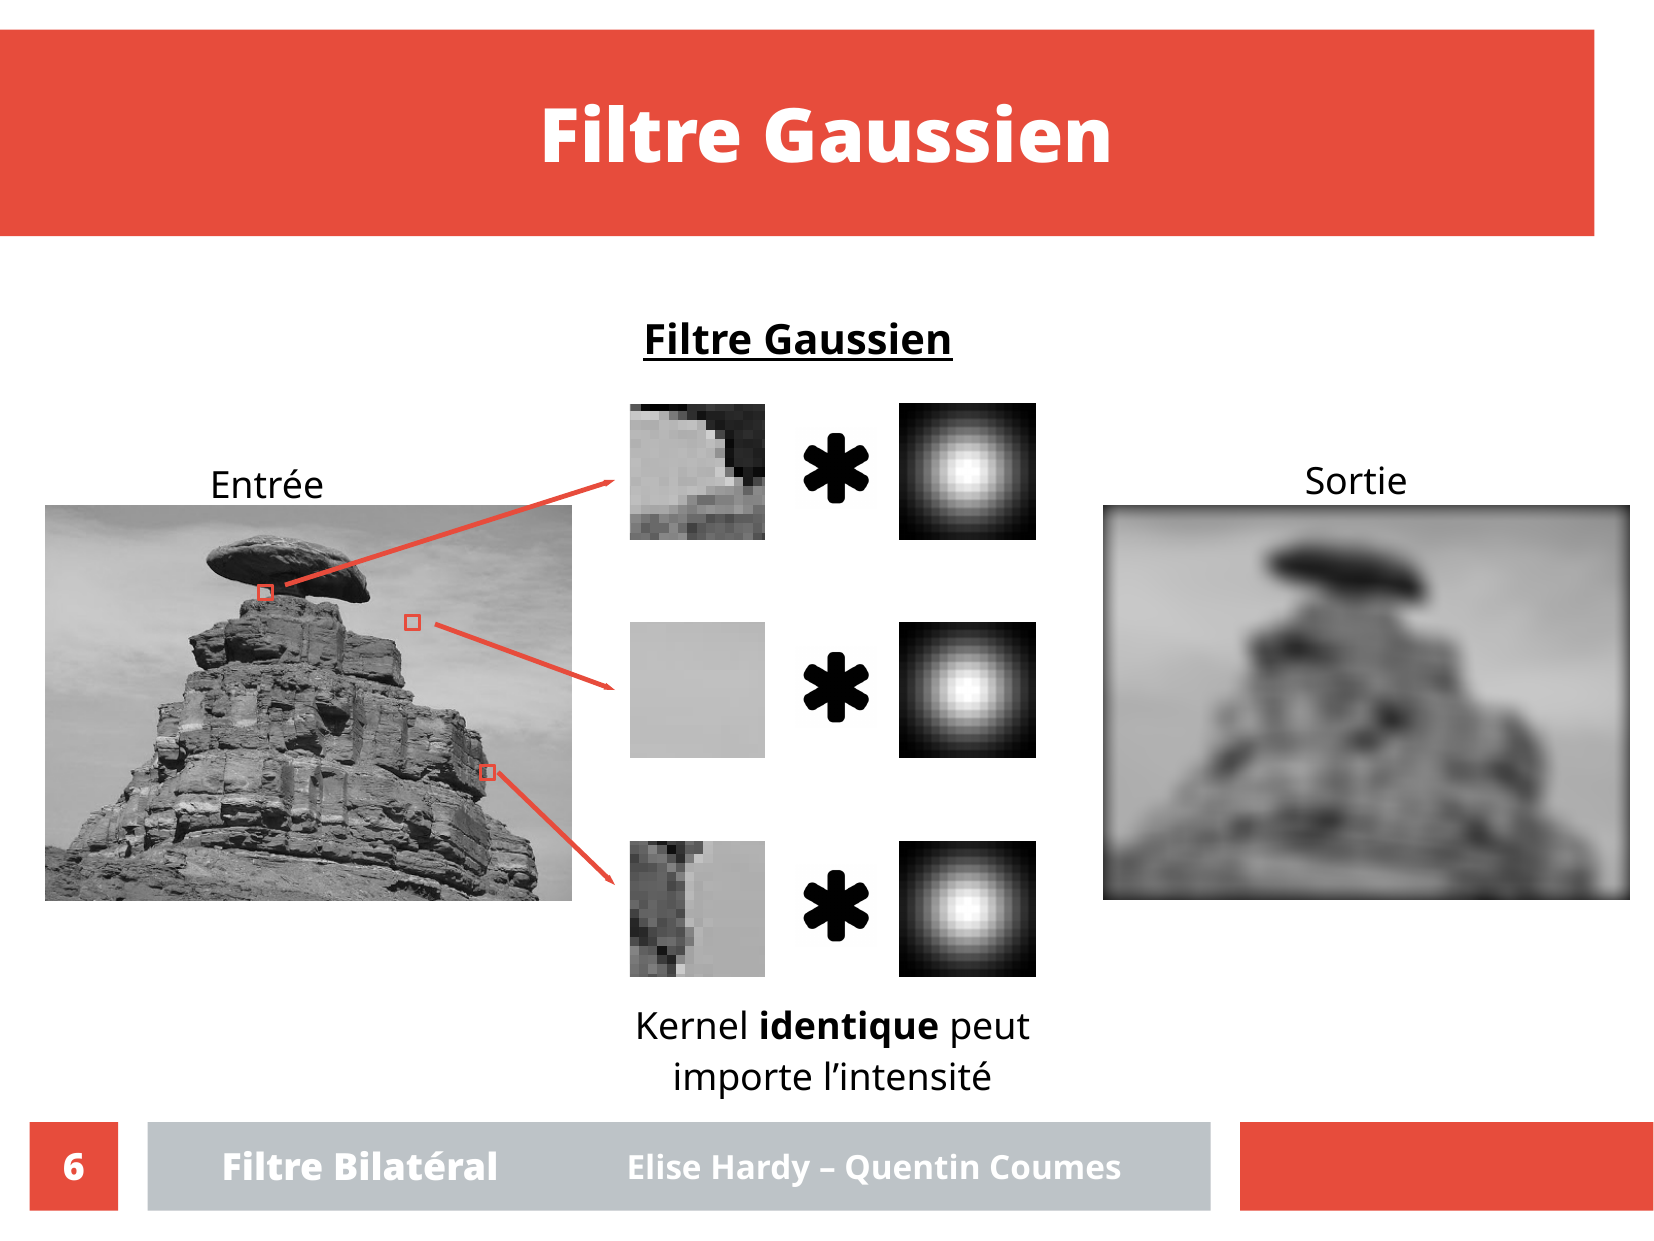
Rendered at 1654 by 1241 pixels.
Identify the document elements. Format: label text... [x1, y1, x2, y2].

picture [45, 505, 572, 901]
text_box Sortie [1290, 446, 1546, 506]
picture [899, 403, 1036, 540]
picture [899, 841, 1036, 977]
picture [795, 864, 877, 947]
text_box [258, 585, 274, 601]
text_box [480, 765, 496, 781]
title Filtre Gaussien [59, 59, 1595, 207]
text_box Kernel identique peut importe l’intensité [600, 977, 1066, 1124]
picture [482, 767, 493, 778]
text_box [405, 615, 421, 631]
picture [795, 427, 877, 510]
picture [1103, 505, 1630, 901]
picture [899, 622, 1036, 758]
picture [630, 841, 766, 977]
picture [629, 404, 766, 540]
text_box Entrée [195, 451, 466, 511]
text_box Filtre Gaussien [628, 302, 1319, 367]
picture [795, 646, 877, 728]
picture [630, 622, 766, 758]
